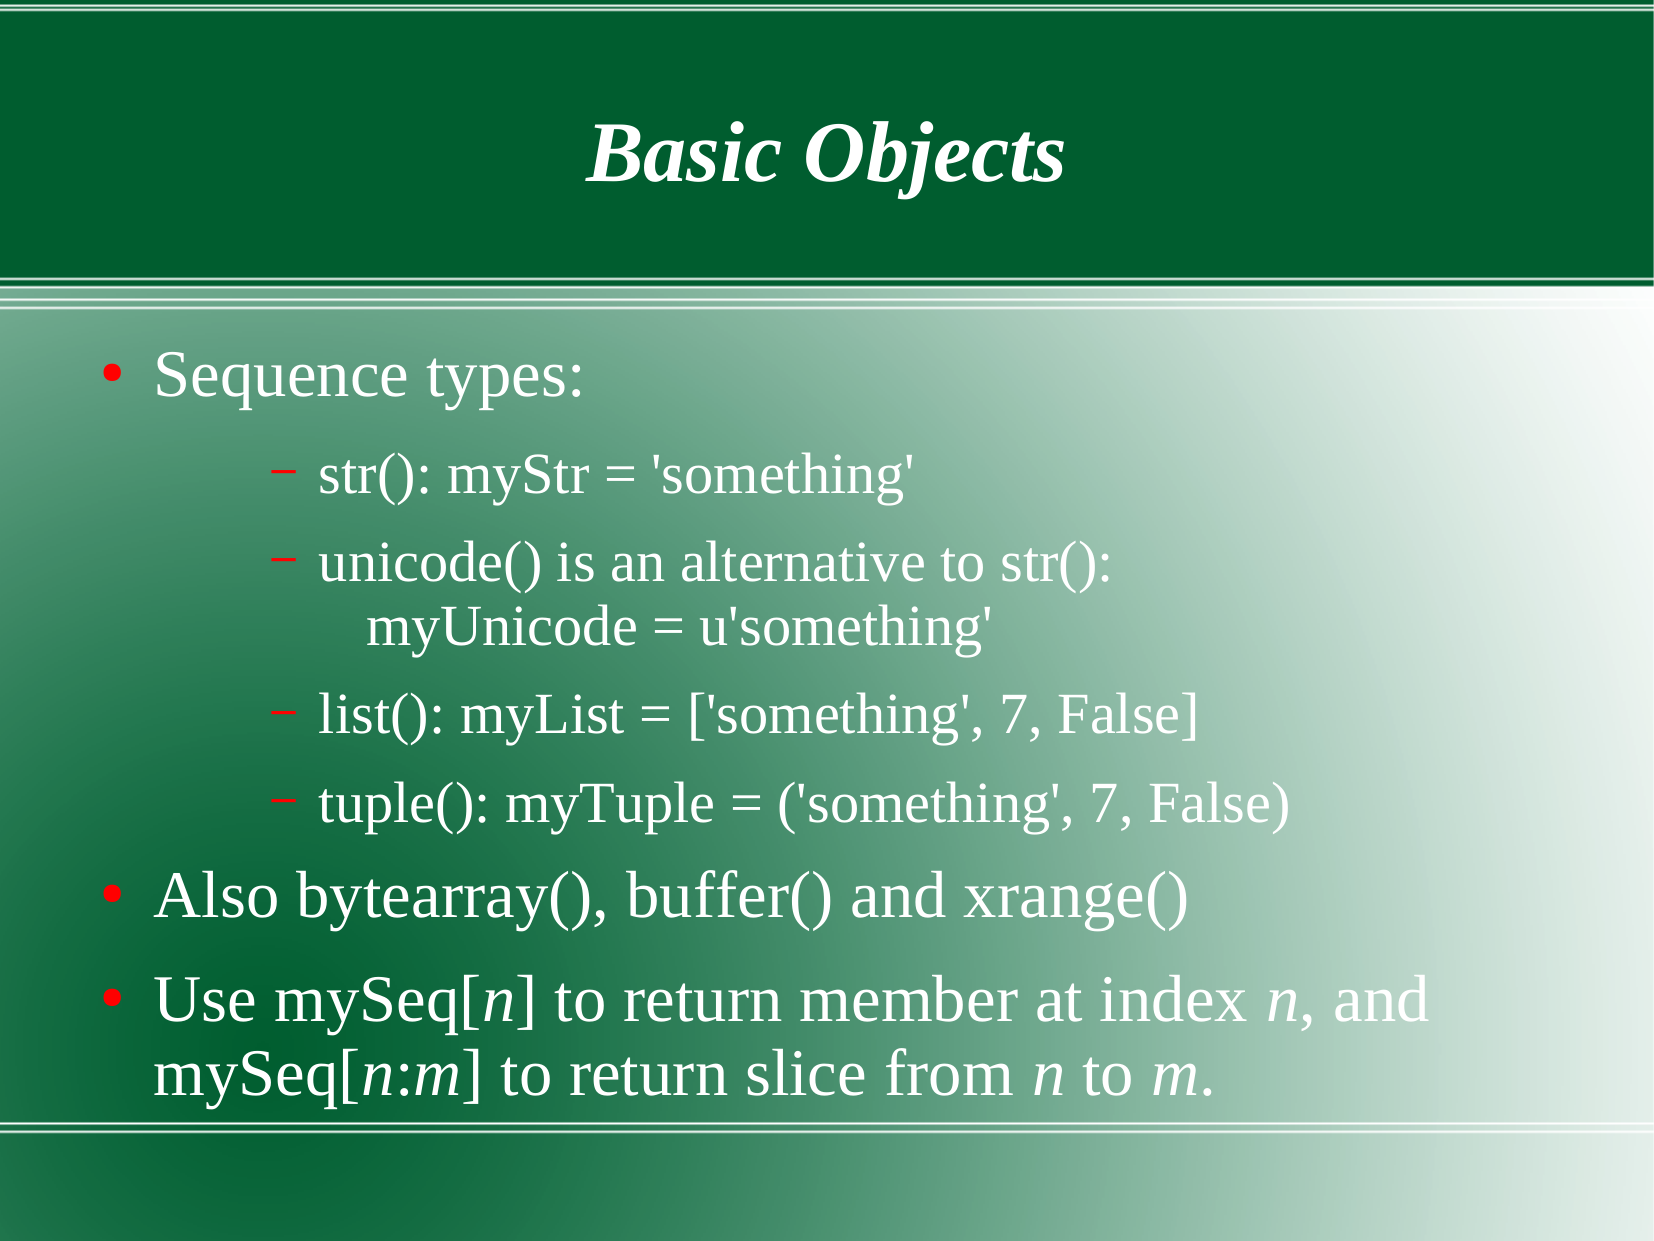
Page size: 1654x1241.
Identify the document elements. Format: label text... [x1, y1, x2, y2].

picture [0, 0, 1654, 1241]
title Basic Objects [82, 49, 1571, 257]
list Sequence types: str(): myStr = 'something' unicode() is an alternative to str(): myUnicode = u'something' list(): myList = ['something', 7, False] tuple(): myTuple = ('something', 7, False) Also bytearray(), buffer() and xrange() Use mySeq[n] to return member at index n, and mySeq[n:m] to return slice from n to m. [82, 337, 1571, 1156]
